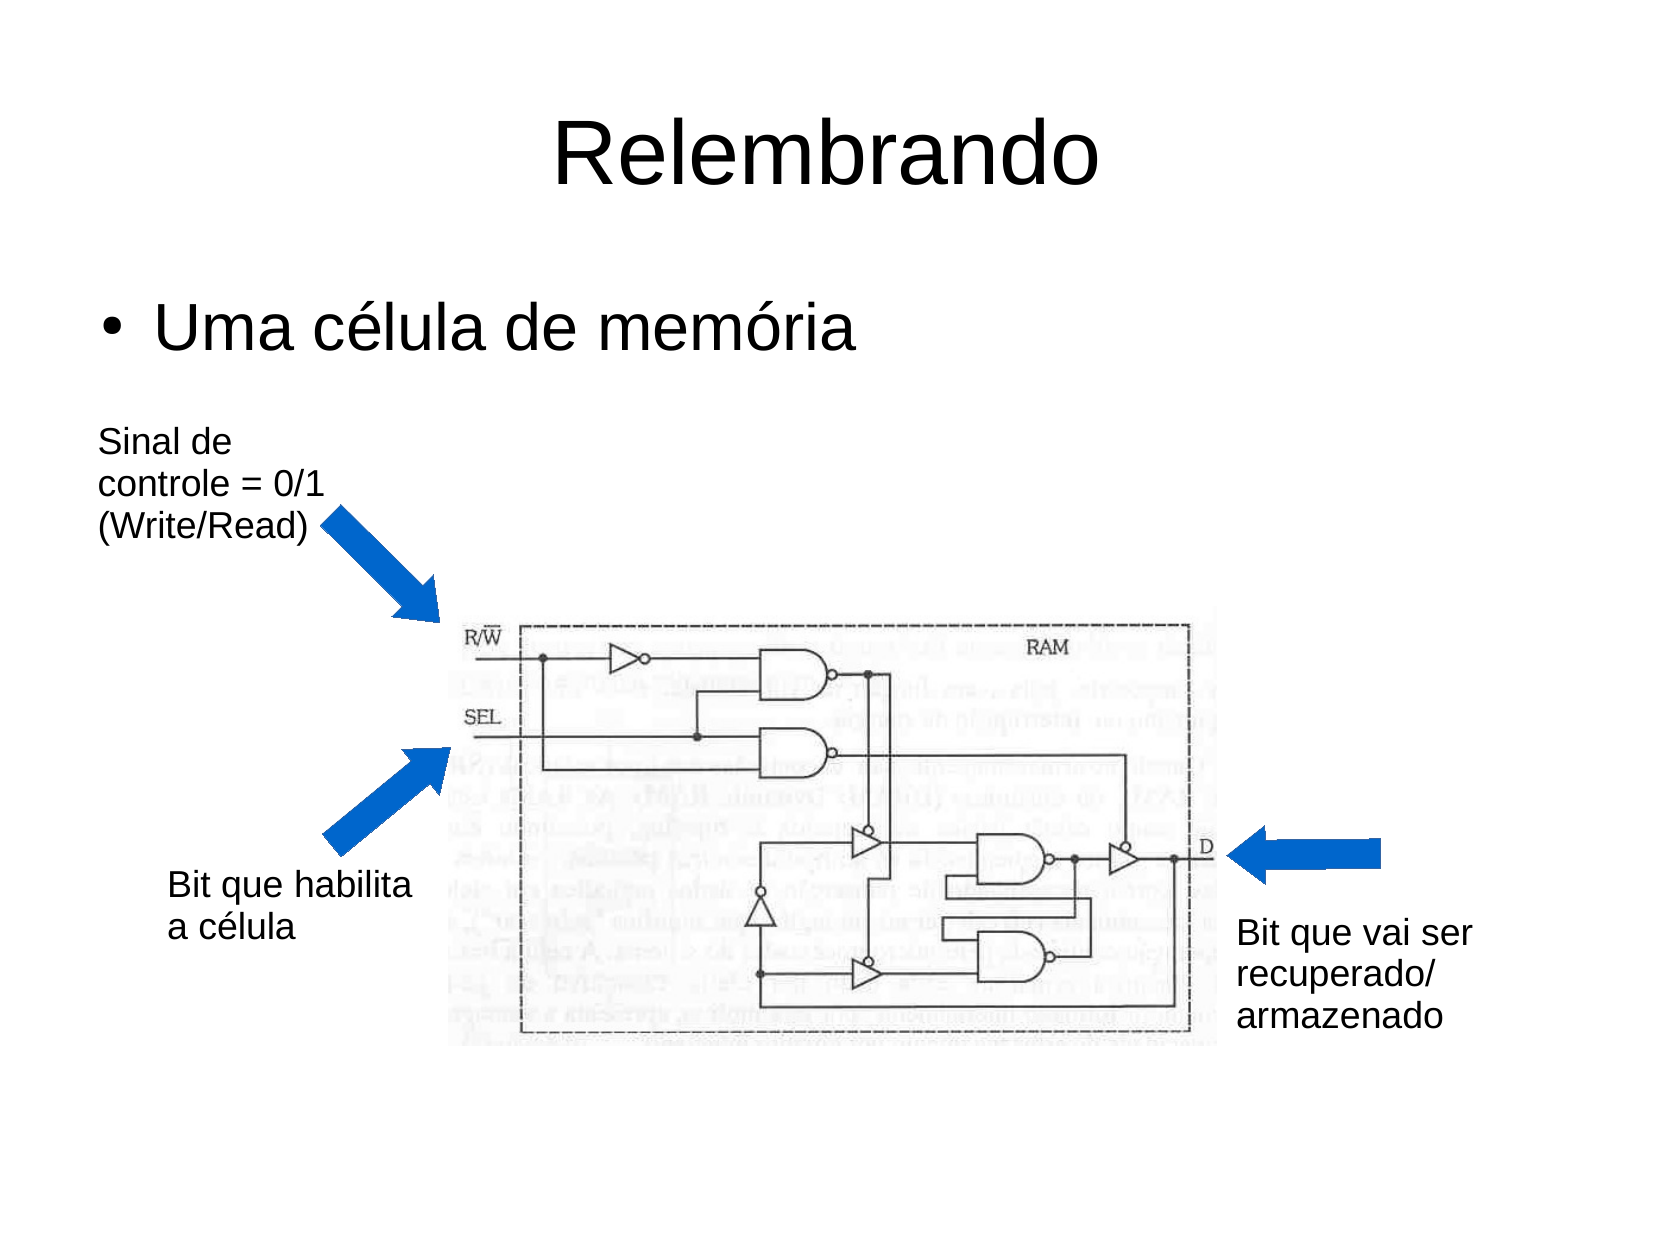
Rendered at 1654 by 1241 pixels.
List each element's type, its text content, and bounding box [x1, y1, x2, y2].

text_box [1226, 825, 1381, 885]
title Relembrando [82, 49, 1571, 257]
list Uma célula de memória [82, 290, 1571, 438]
text_box Bit que habilita a célula [152, 856, 428, 956]
picture [448, 606, 1217, 1046]
text_box Bit que vai ser recuperado/ armazenado [1221, 903, 1489, 1045]
text_box [355, 518, 440, 623]
text_box [322, 747, 451, 856]
text_box Sinal de controle = 0/1 (Write/Read) [82, 413, 355, 597]
